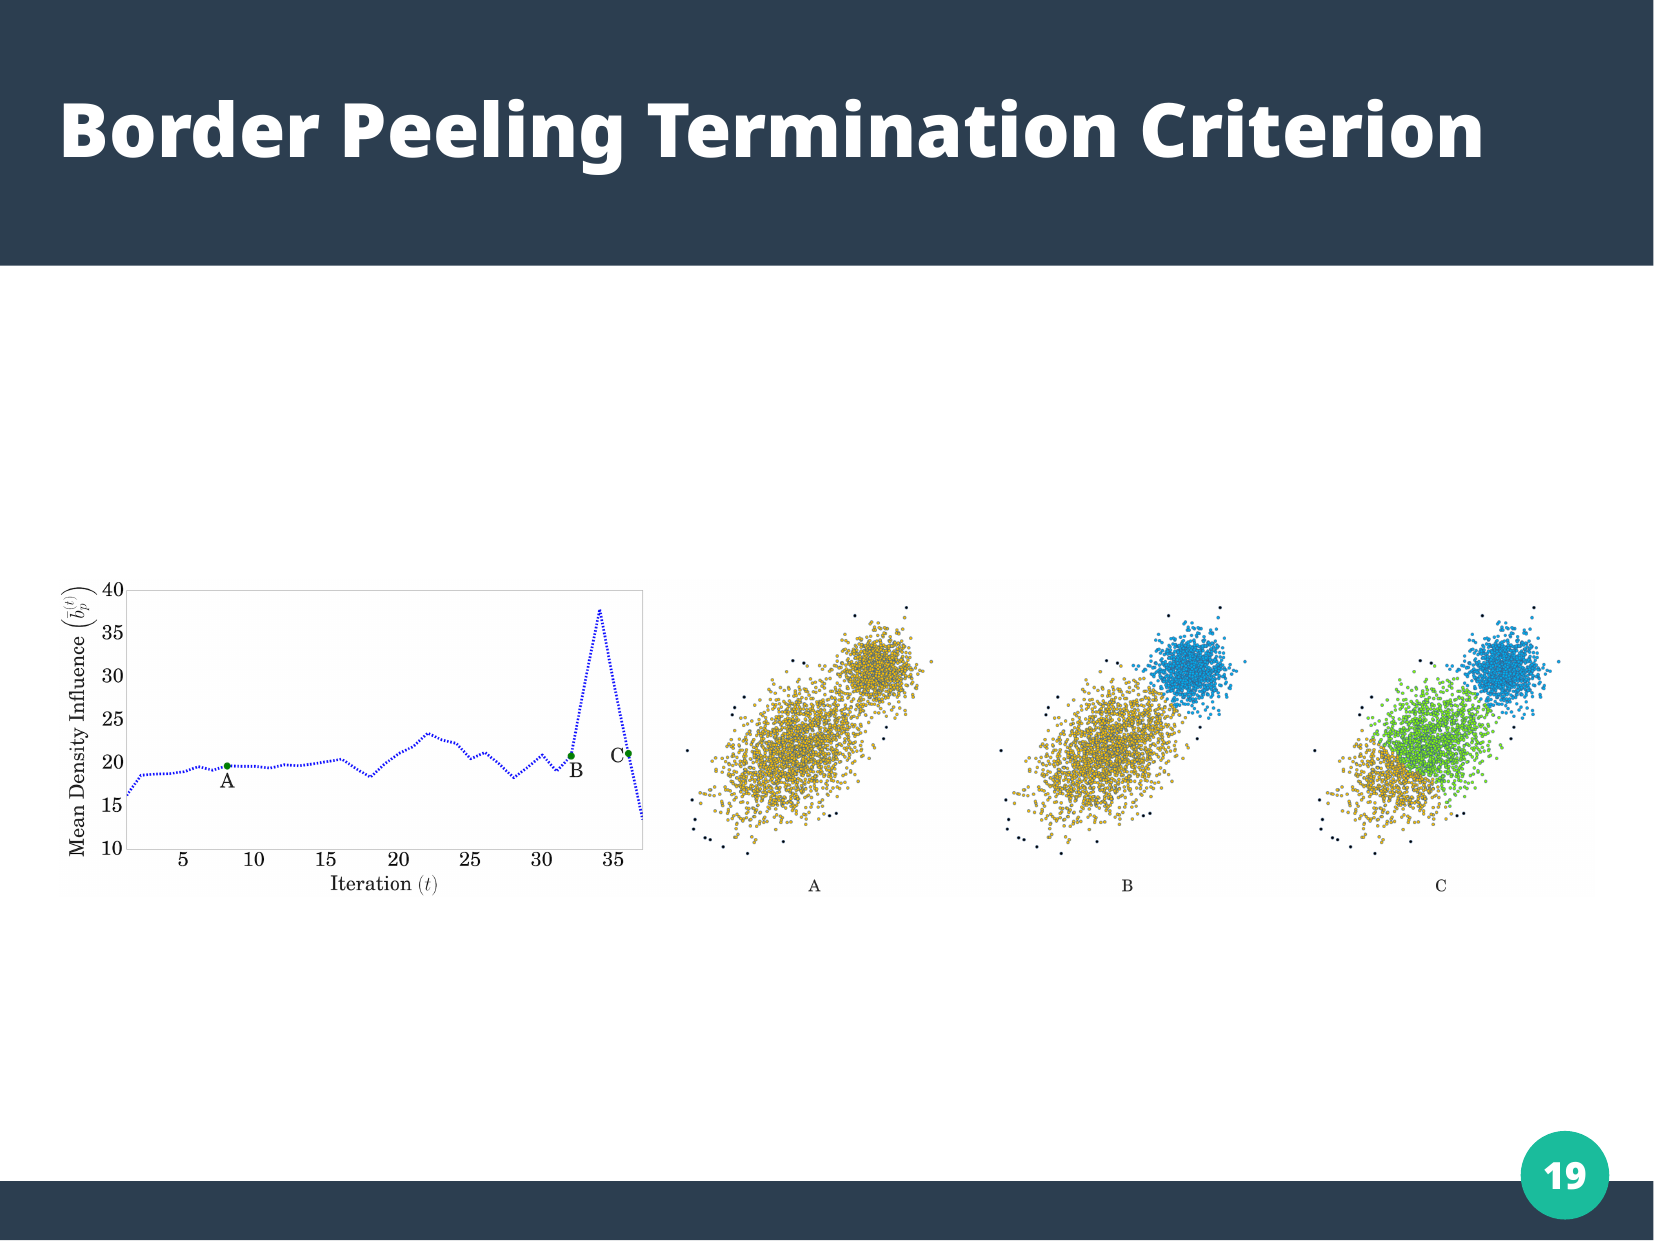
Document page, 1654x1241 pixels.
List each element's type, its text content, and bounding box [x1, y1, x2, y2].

picture [59, 579, 1595, 897]
title Border Peeling Termination Criterion [59, 49, 1595, 207]
